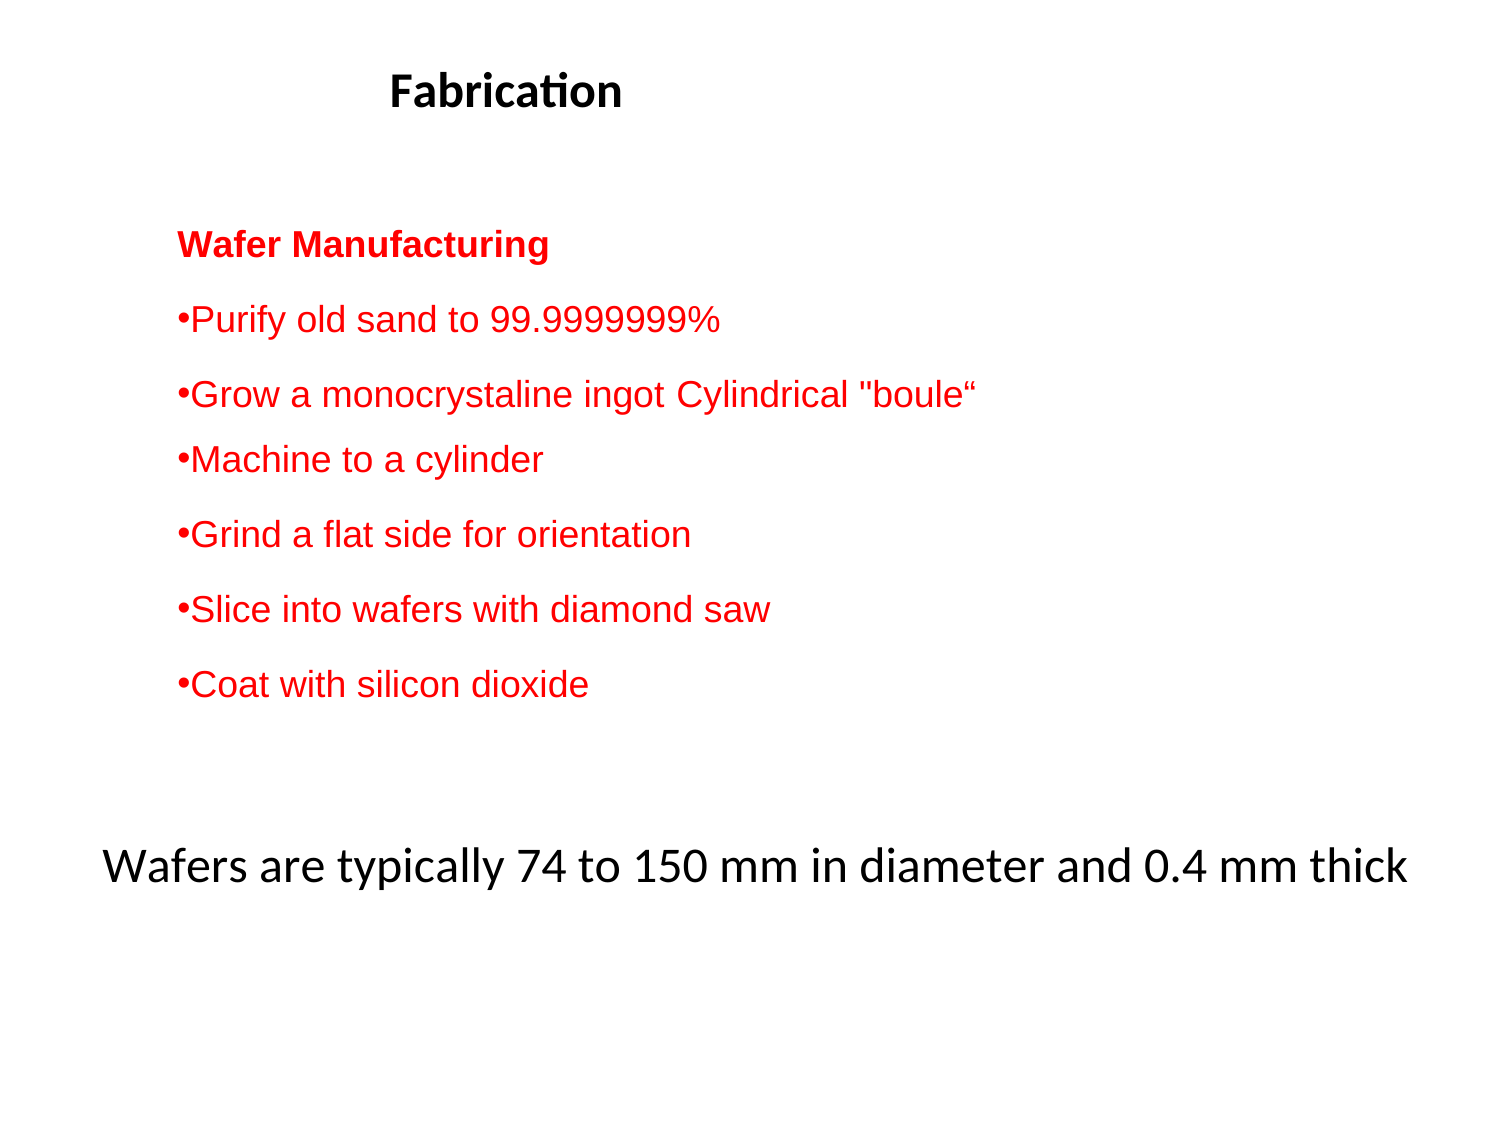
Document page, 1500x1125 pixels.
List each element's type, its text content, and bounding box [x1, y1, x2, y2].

text_box Wafer Manufacturing Purify old sand to 99.9999999% Grow a monocrystaline ingot Cylindrical "boule“ Machine to a cylinder Grind a flat side for orientation Slice into wafers with diamond saw Coat with silicon dioxide [162, 212, 1126, 713]
text_box Wafers are typically 74 to 150 mm in diameter and 0.4 mm thick [87, 824, 1463, 901]
text_box Fabrication [374, 49, 1088, 126]
